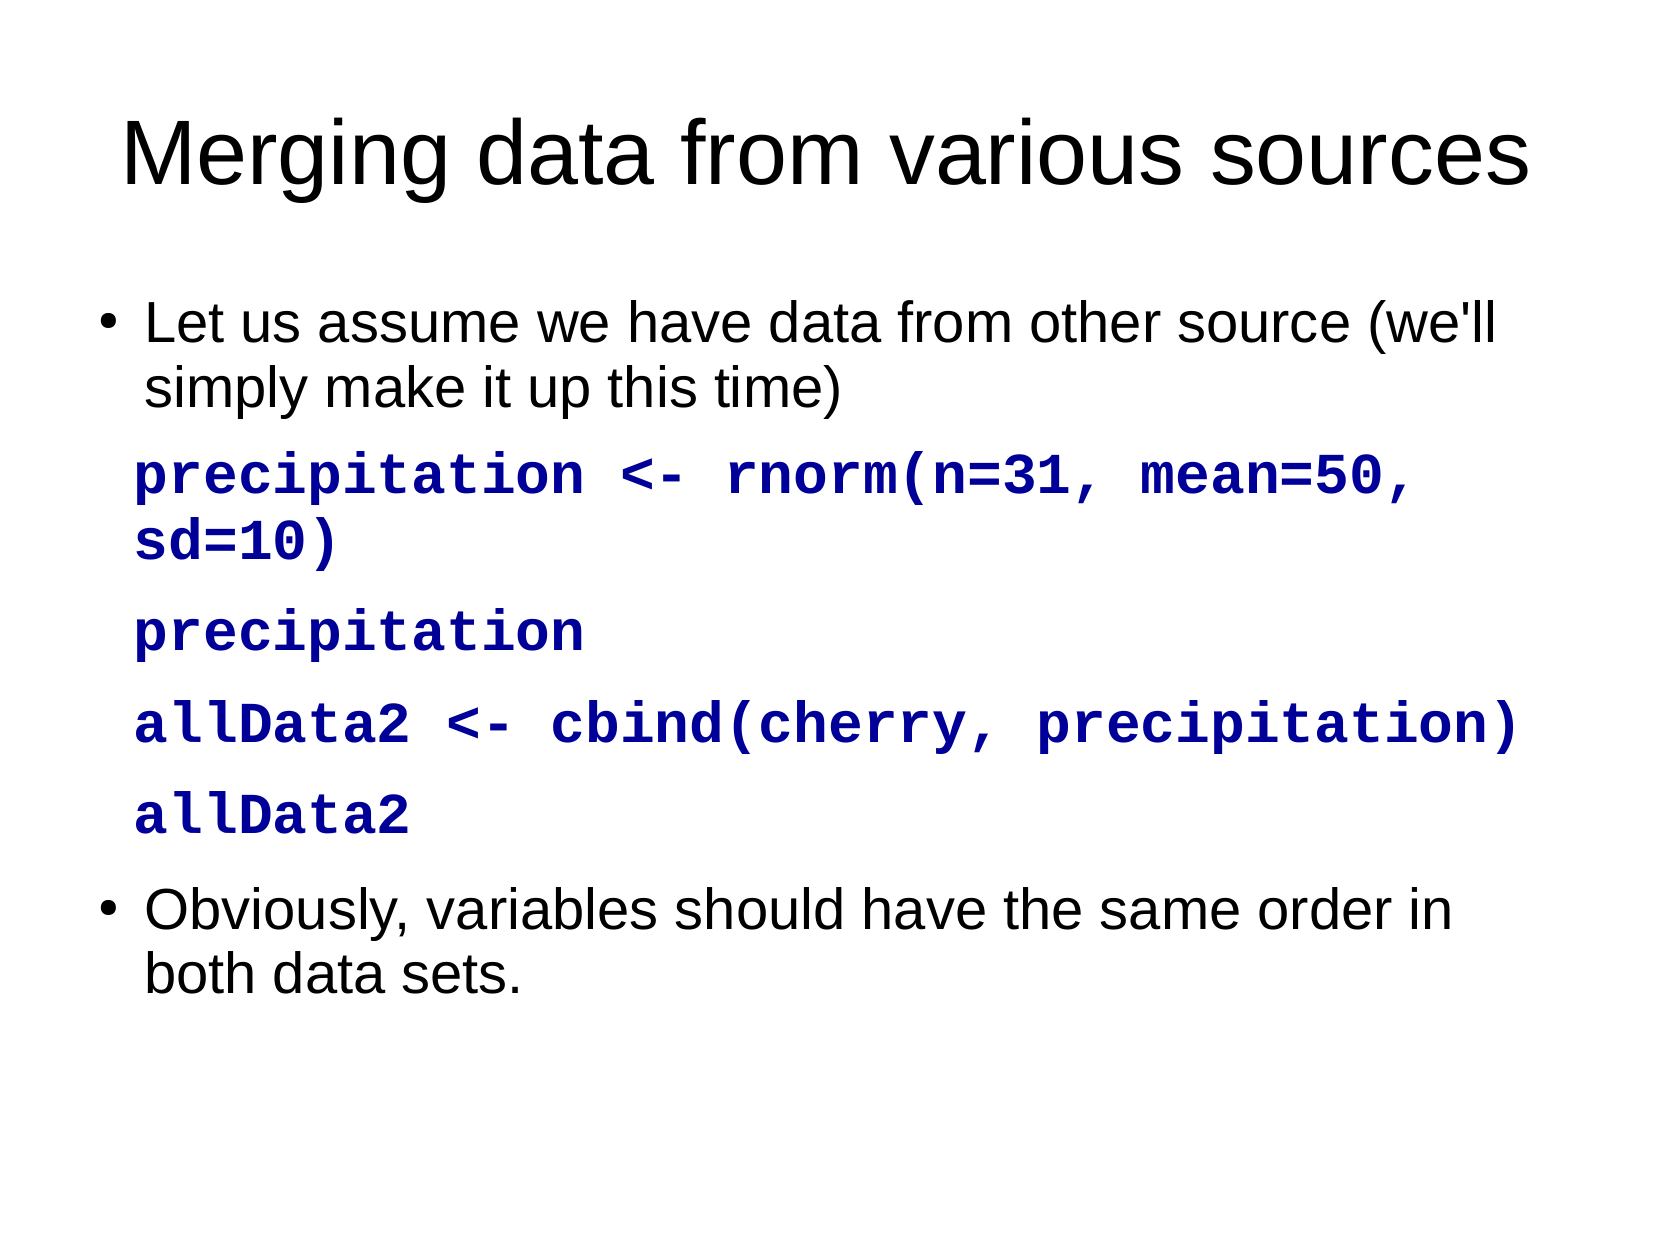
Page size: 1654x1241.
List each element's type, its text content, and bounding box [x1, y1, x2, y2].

title Merging data from various sources [82, 49, 1571, 257]
list Let us assume we have data from other source (we'll simply make it up this time) precipitation <- rnorm(n=31, mean=50, sd=10) precipitation allData2 <- cbind(cherry, precipitation) allData2 Obviously, variables should have the same order in both data sets. [82, 290, 1571, 1010]
